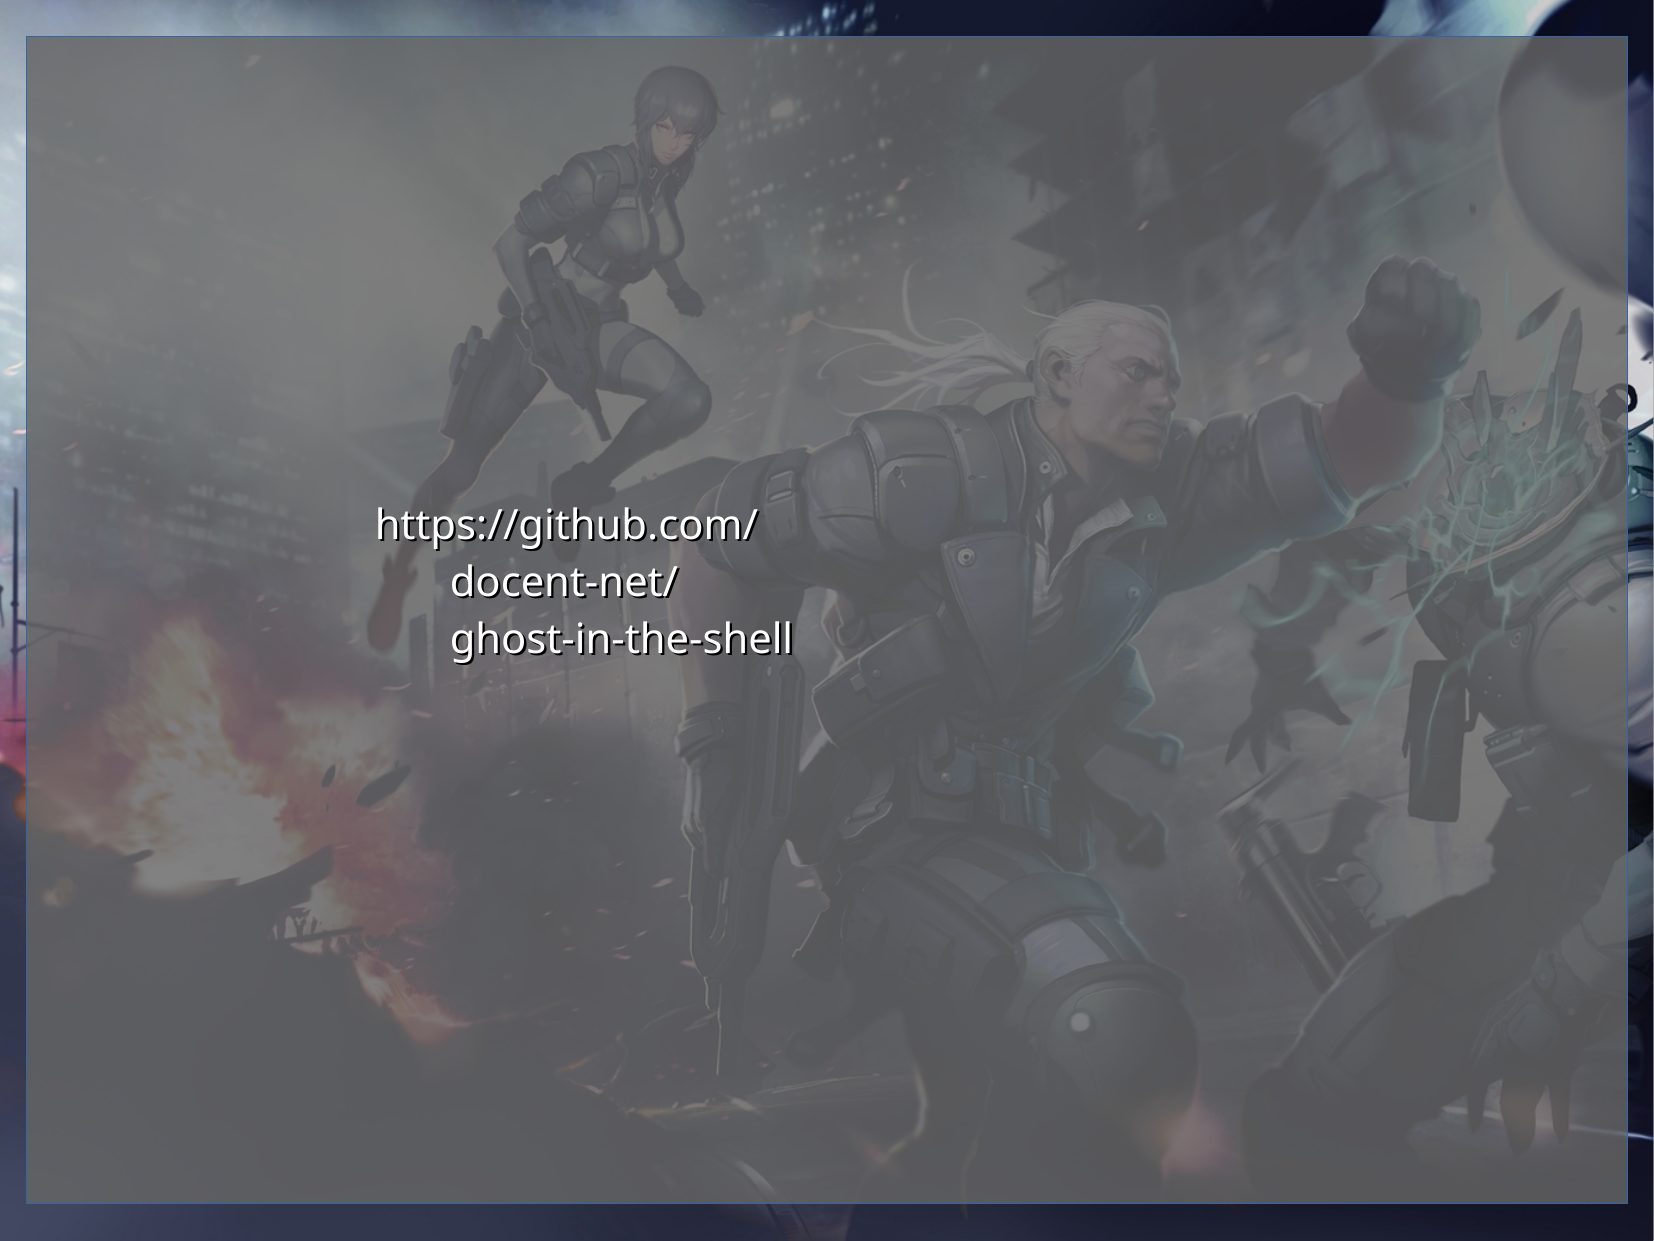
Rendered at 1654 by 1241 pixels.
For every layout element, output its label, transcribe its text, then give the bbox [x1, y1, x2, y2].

text_box [26, 36, 1628, 1204]
text_box https://github.com/ docent-net/ ghost-in-the-shell [360, 487, 1294, 754]
picture [0, 0, 1654, 1241]
